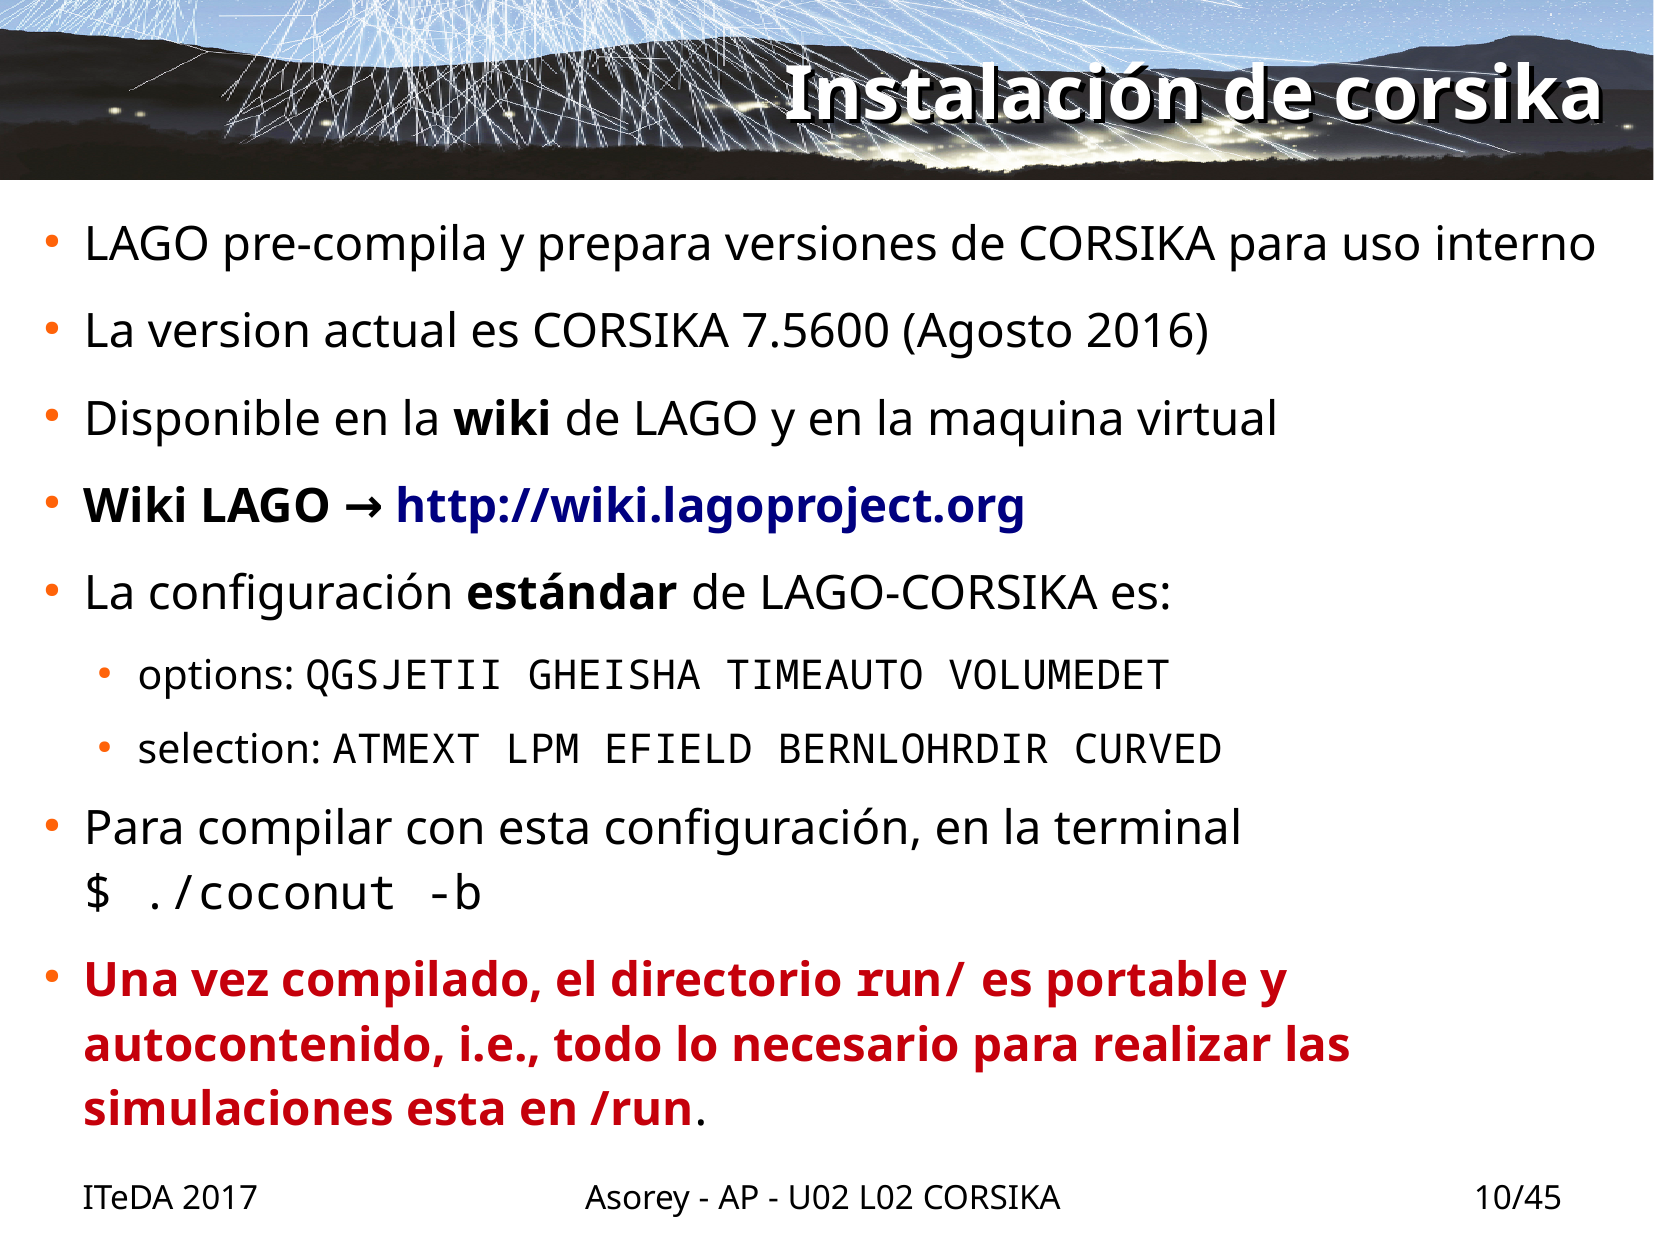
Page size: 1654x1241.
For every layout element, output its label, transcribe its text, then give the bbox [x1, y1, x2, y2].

list LAGO pre-compila y prepara versiones de CORSIKA para uso interno La version actual es CORSIKA 7.5600 (Agosto 2016) Disponible en la wiki de LAGO y en la maquina virtual Wiki LAGO → http://wiki.lagoproject.org La configuración estándar de LAGO-CORSIKA es: options: QGSJETII GHEISHA TIMEAUTO VOLUMEDET selection: ATMEXT LPM EFIELD BERNLOHRDIR CURVED Para compilar con esta configuración, en la terminal $ ./coconut -b Una vez compilado, el directorio run/ es portable y autocontenido, i.e., todo lo necesario para realizar las simulaciones esta en /run. [30, 210, 1621, 1201]
title Instalación de corsika [45, 15, 1606, 166]
picture [0, 0, 1654, 180]
